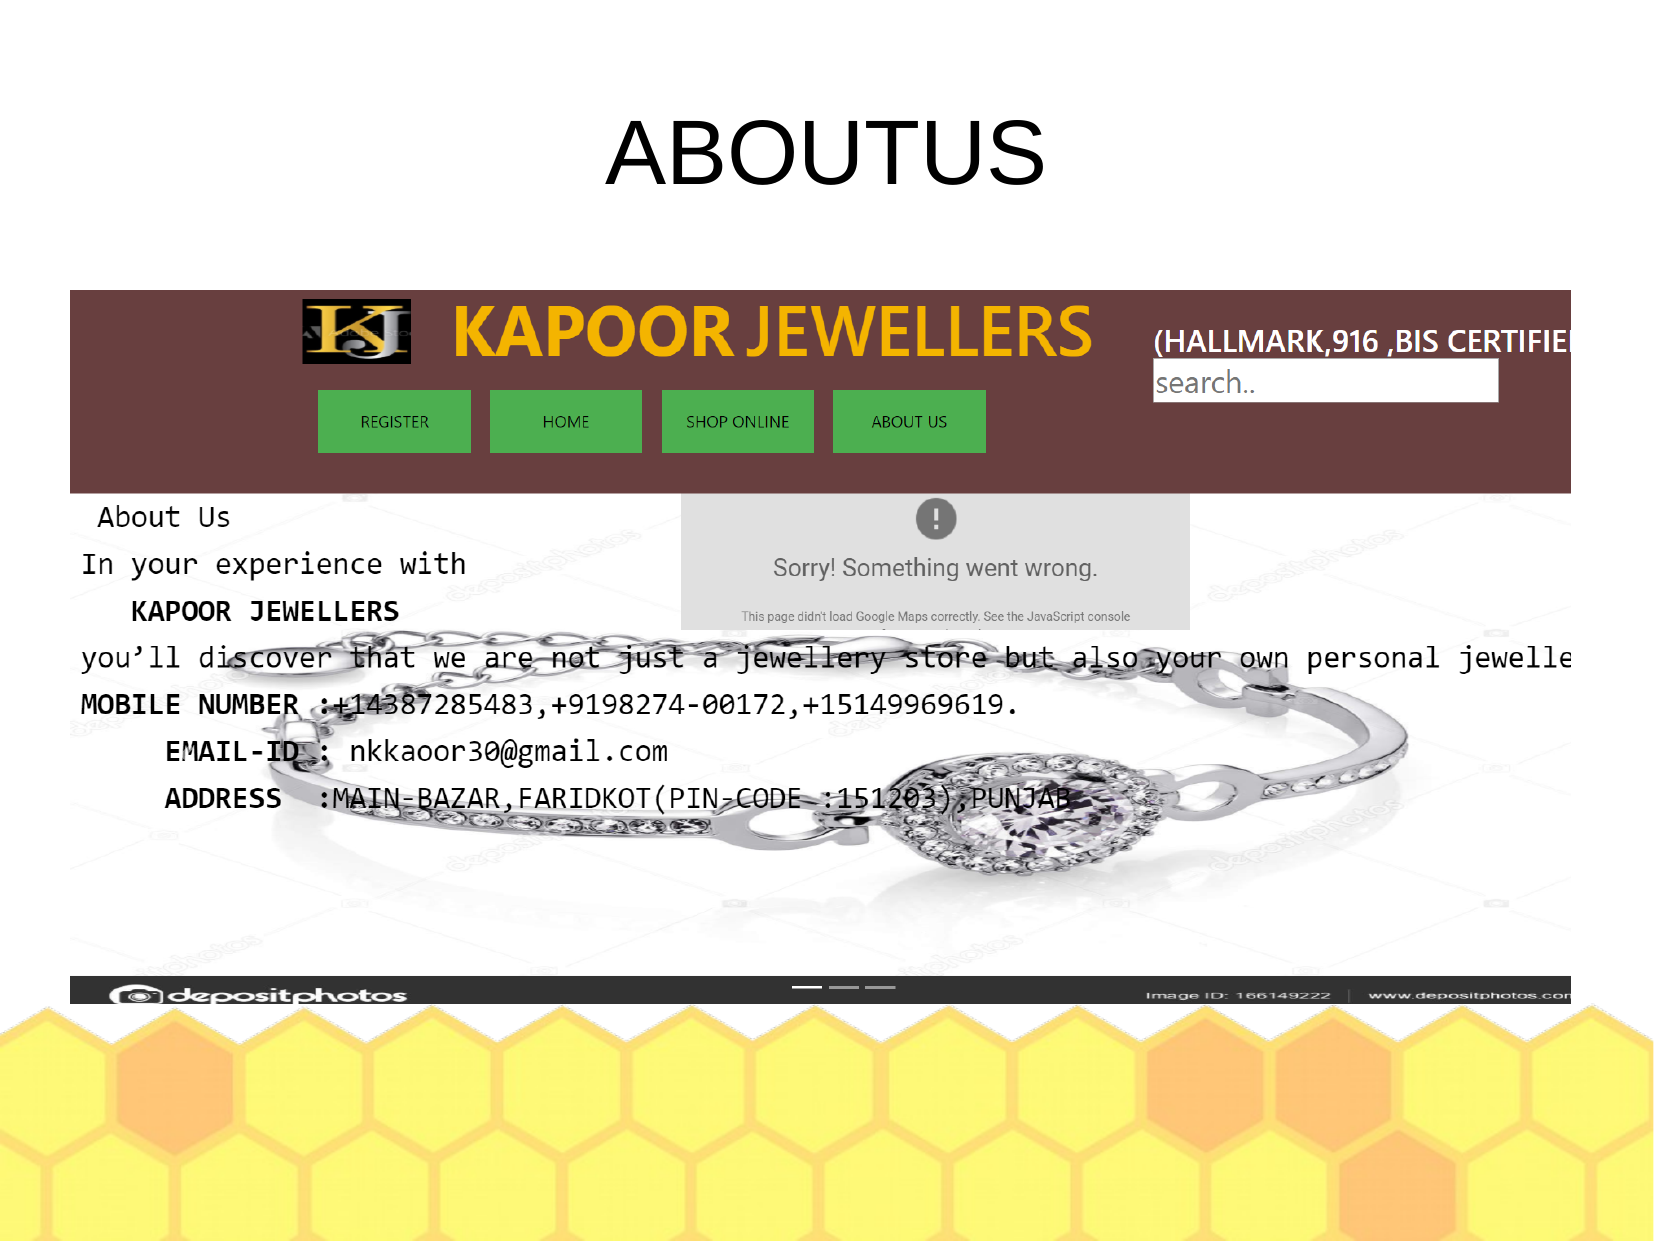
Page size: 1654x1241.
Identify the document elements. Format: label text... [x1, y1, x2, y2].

picture [0, 290, 1654, 1241]
title ABOUTUS [82, 49, 1571, 257]
